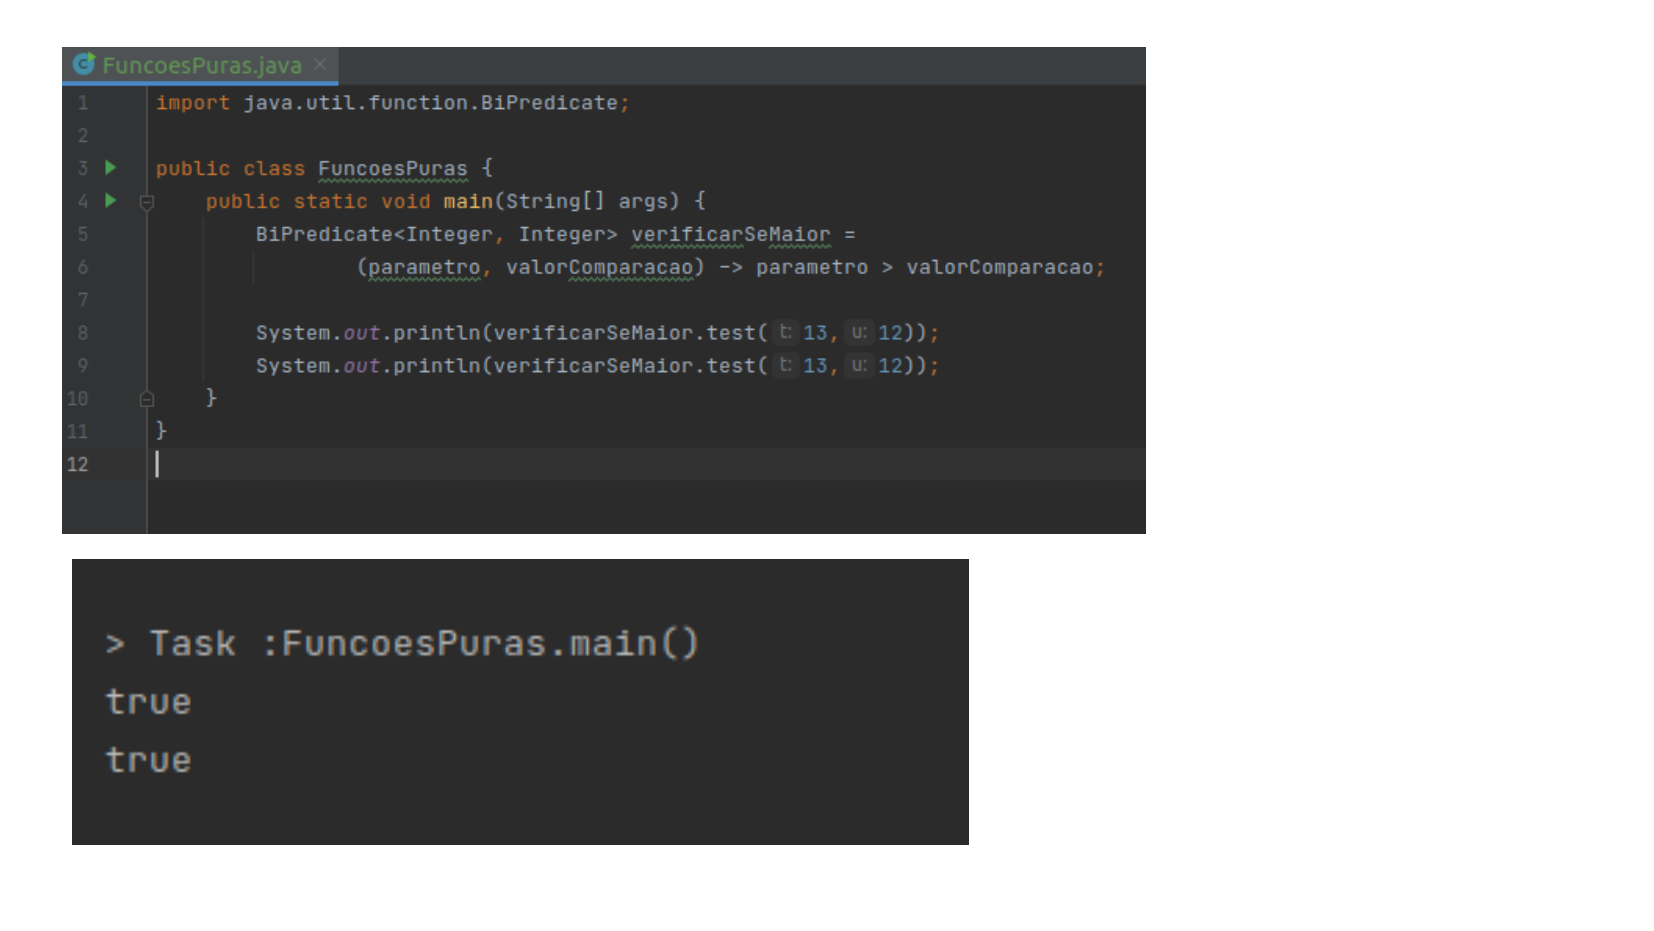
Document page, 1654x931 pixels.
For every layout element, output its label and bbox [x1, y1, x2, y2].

picture [72, 559, 969, 845]
picture [62, 47, 1146, 534]
